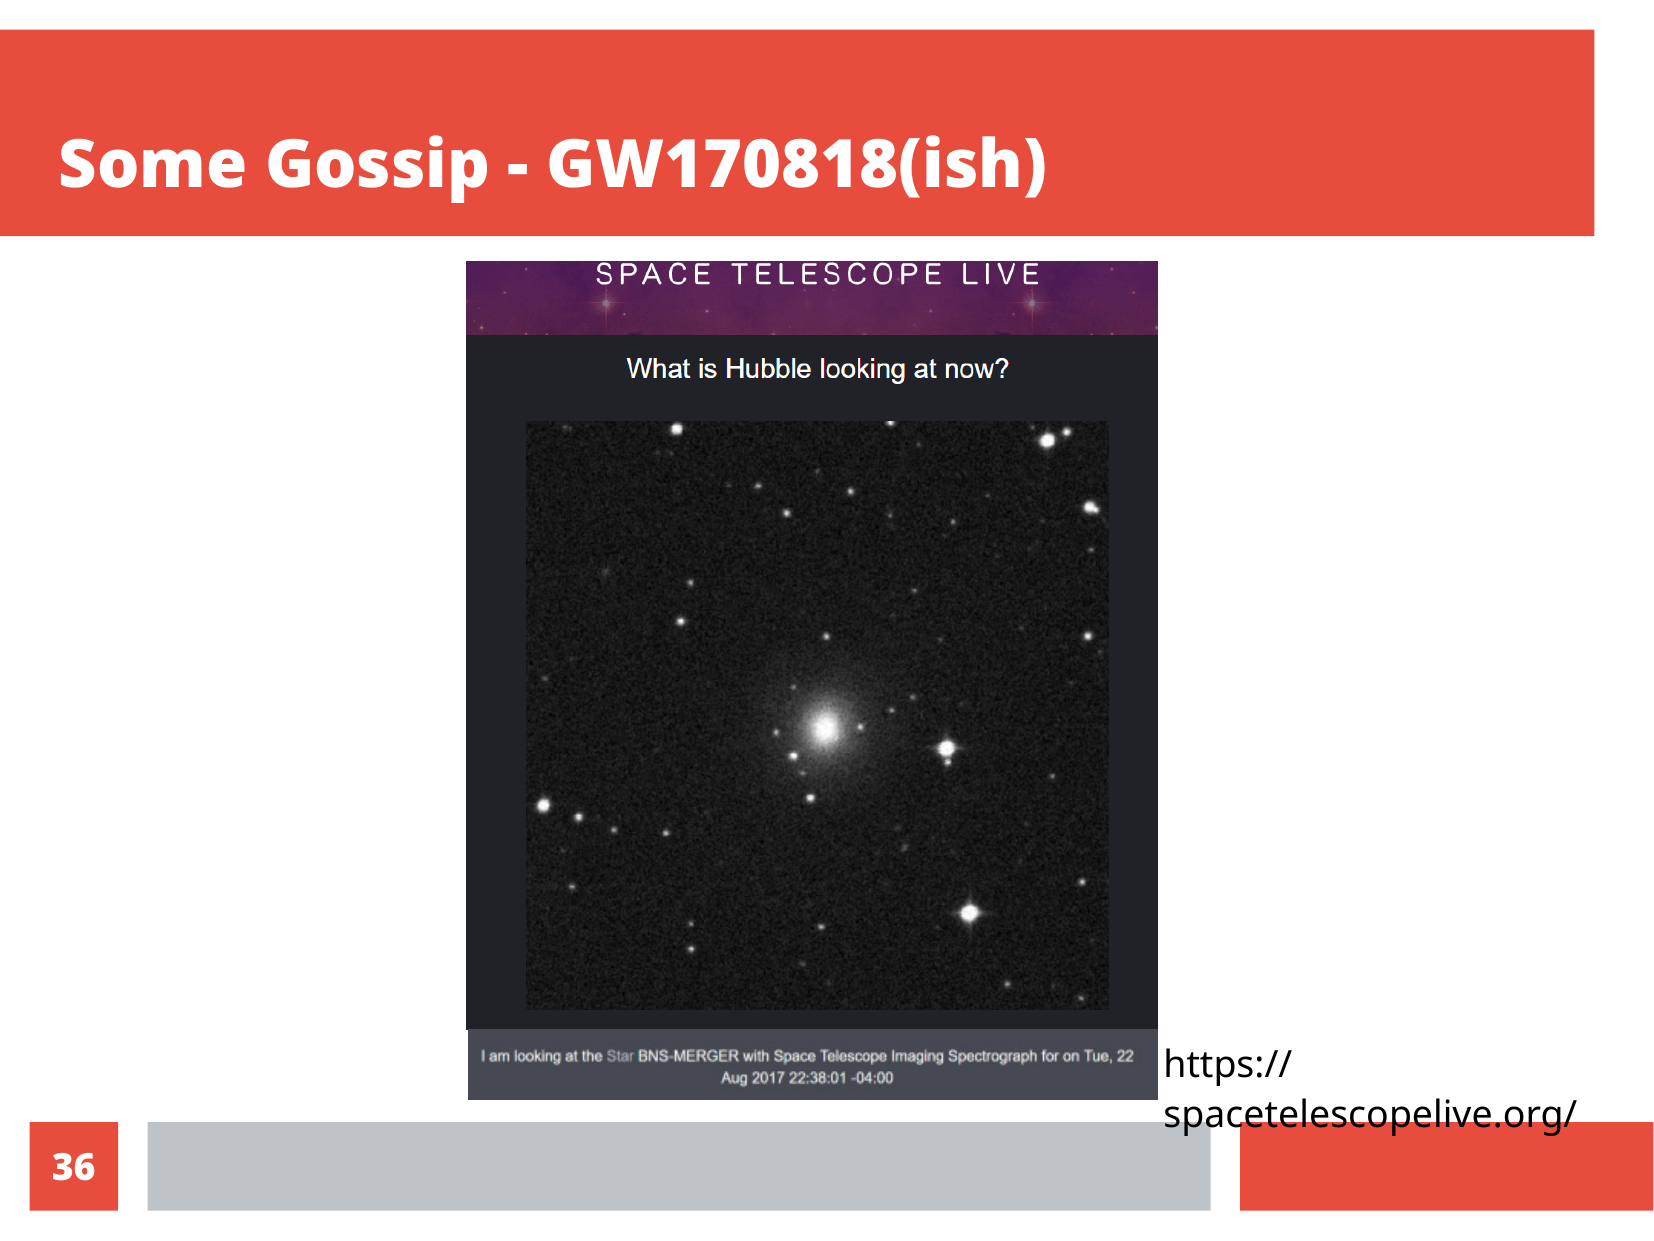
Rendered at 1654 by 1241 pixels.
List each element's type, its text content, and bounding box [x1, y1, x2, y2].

picture [466, 261, 1158, 1100]
text_box https://spacetelescopelive.org/ [1148, 1029, 1654, 1092]
title Some Gossip - GW170818(ish) [59, 59, 1595, 207]
